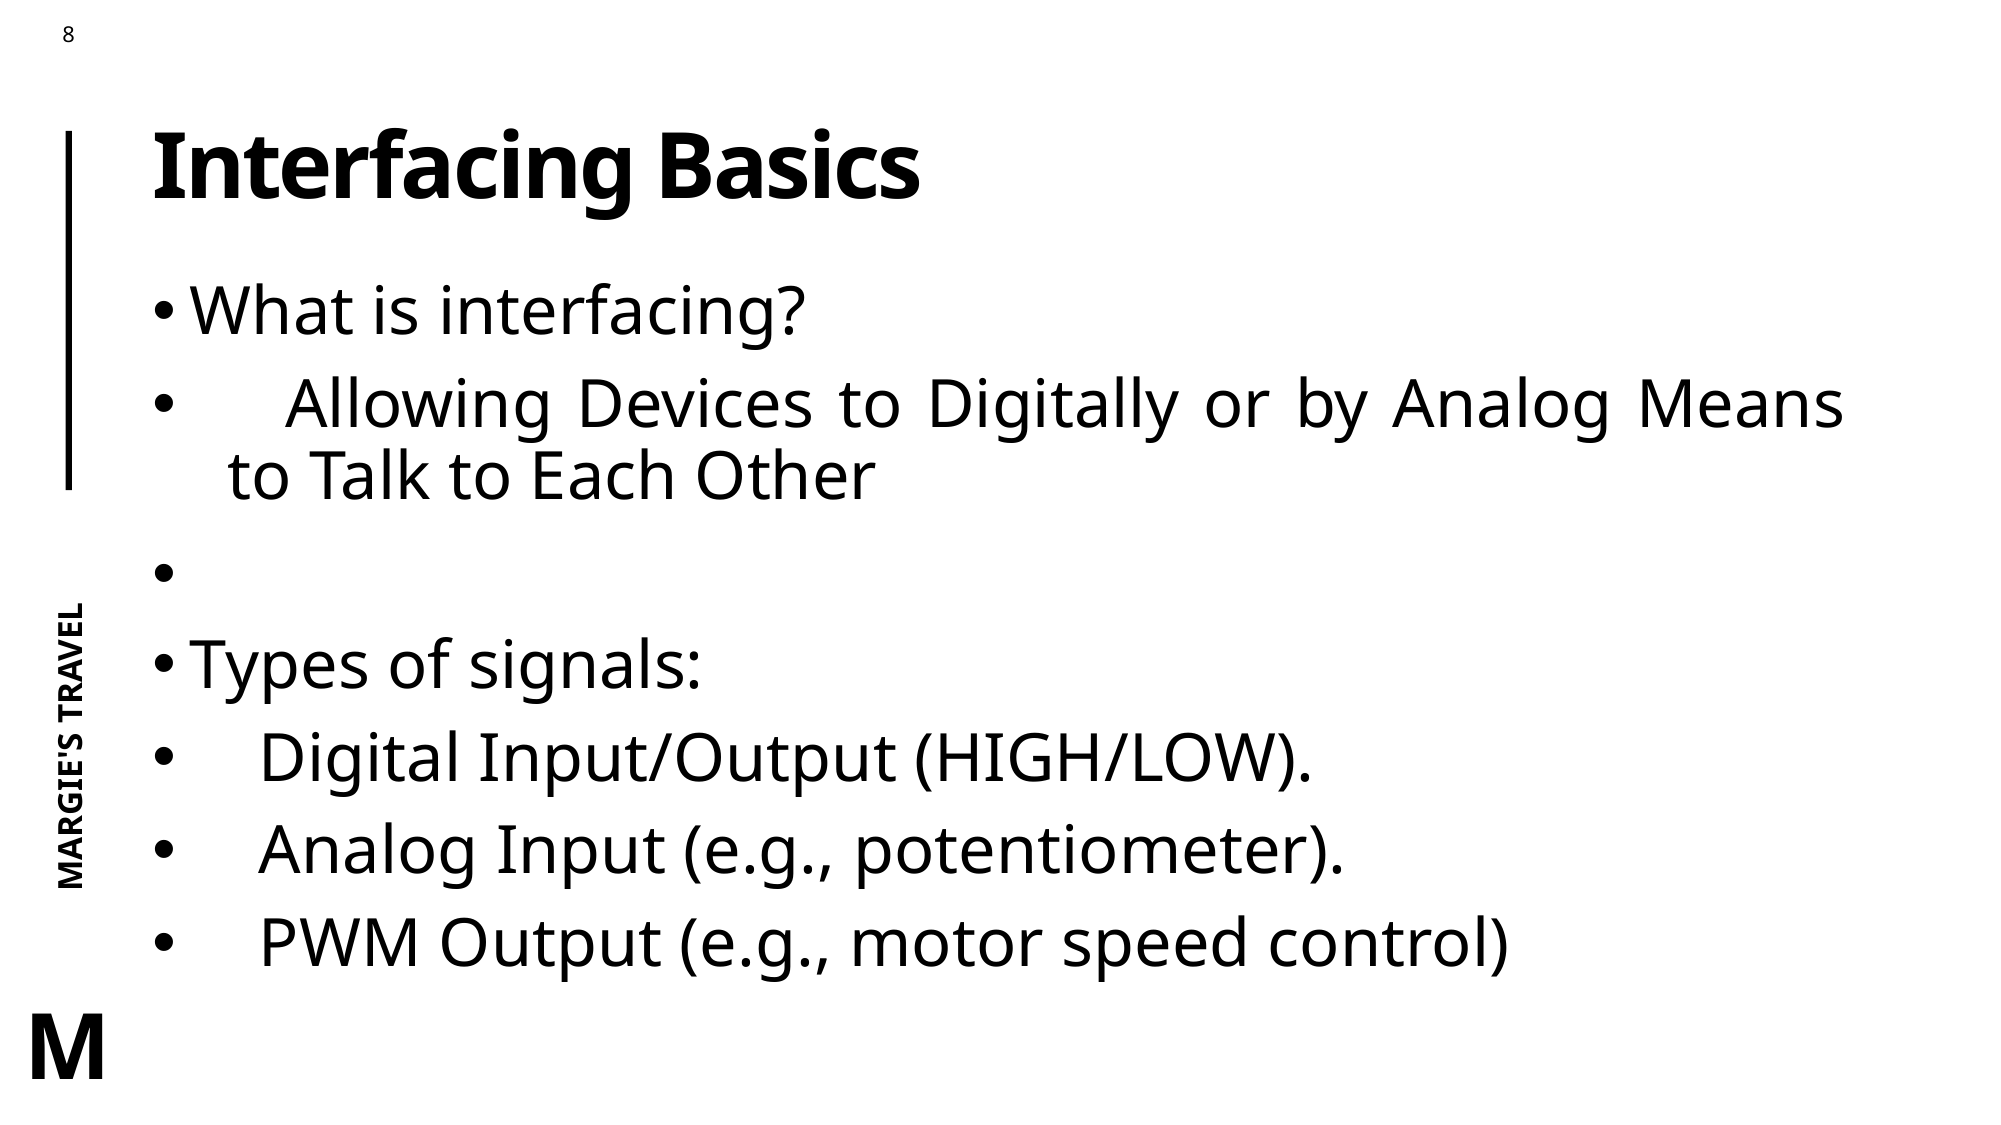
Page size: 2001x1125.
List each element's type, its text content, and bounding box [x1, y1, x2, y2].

title Interfacing Basics [137, 59, 1863, 269]
list What is interfacing? Allowing Devices to Digitally or by Analog Means to Talk to Each Other Types of signals: Digital Input/Output (HIGH/LOW). Analog Input (e.g., potentiometer). PWM Output (e.g., motor speed control) [137, 269, 1863, 1034]
